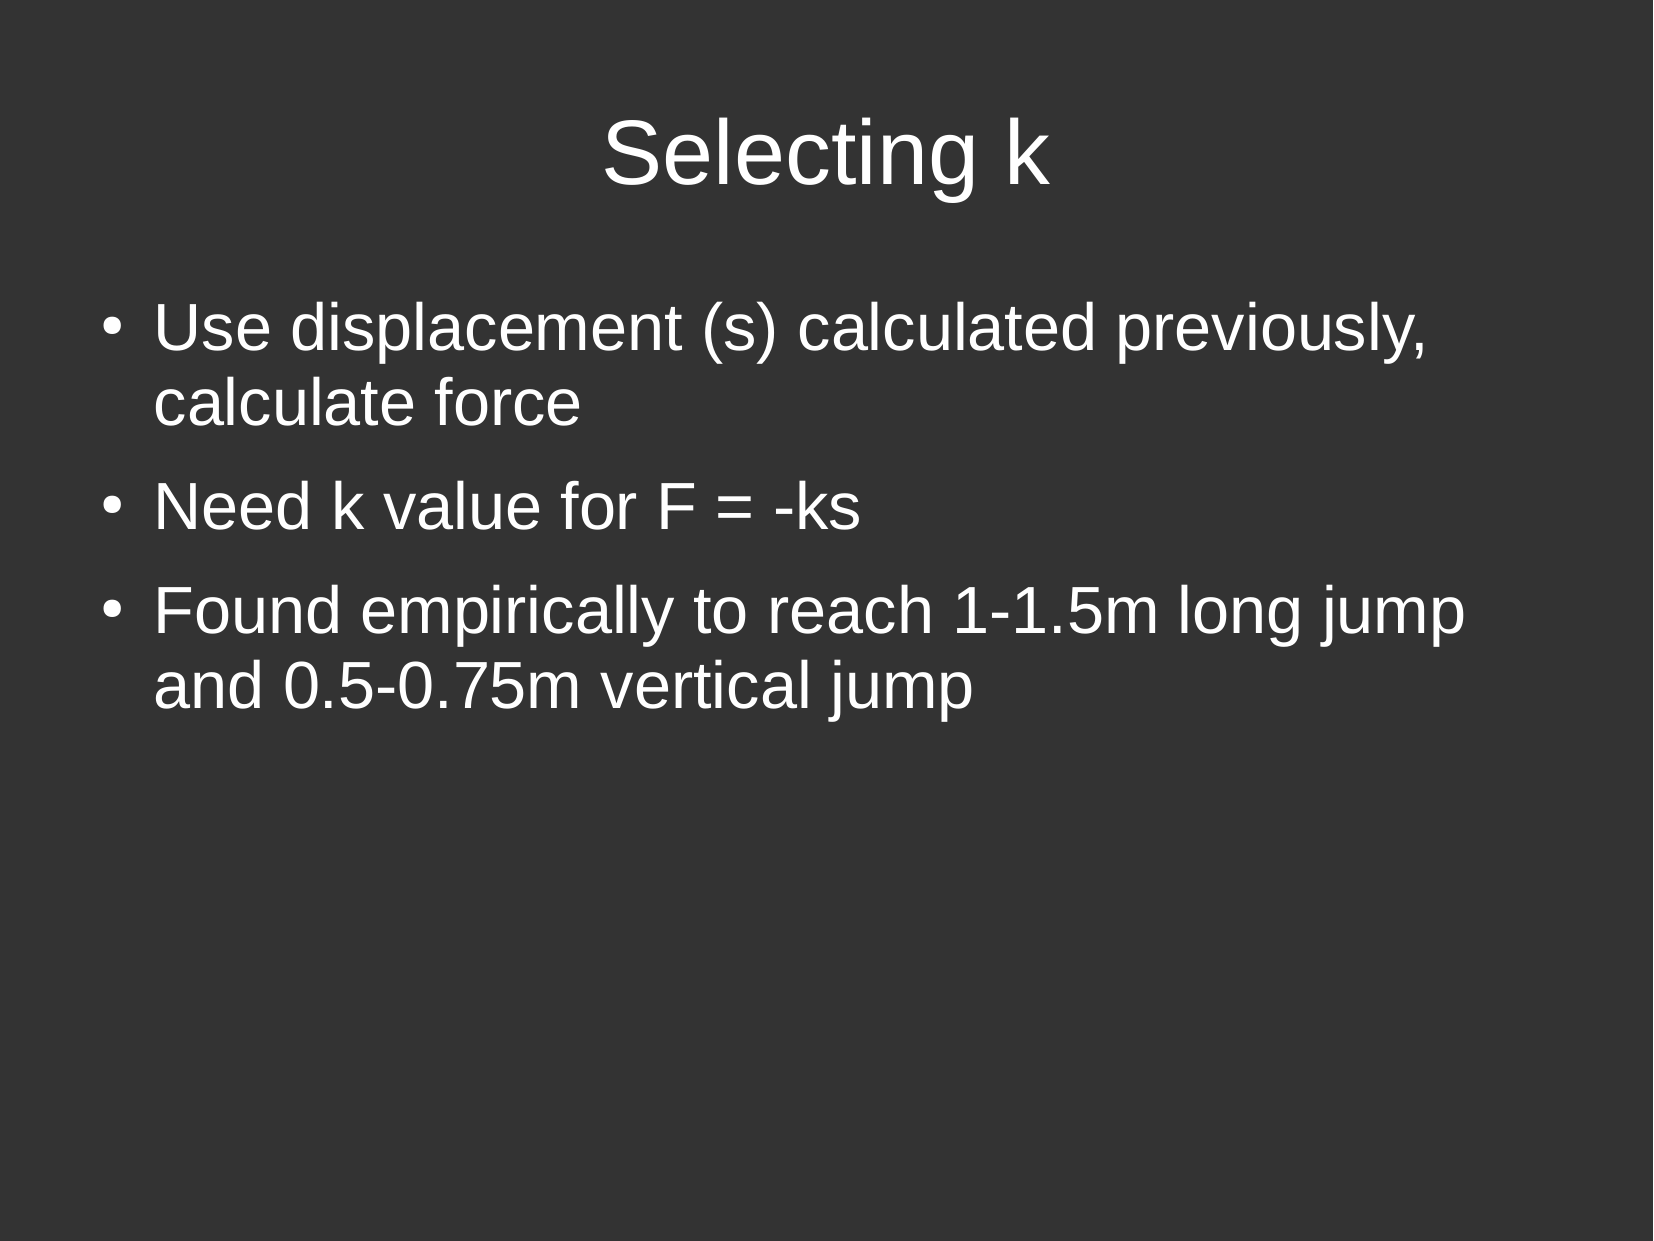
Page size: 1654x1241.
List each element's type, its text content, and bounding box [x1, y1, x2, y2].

list Use displacement (s) calculated previously, calculate force Need k value for F = -ks Found empirically to reach 1-1.5m long jump and 0.5-0.75m vertical jump [82, 290, 1571, 1109]
title Selecting k [82, 49, 1571, 257]
